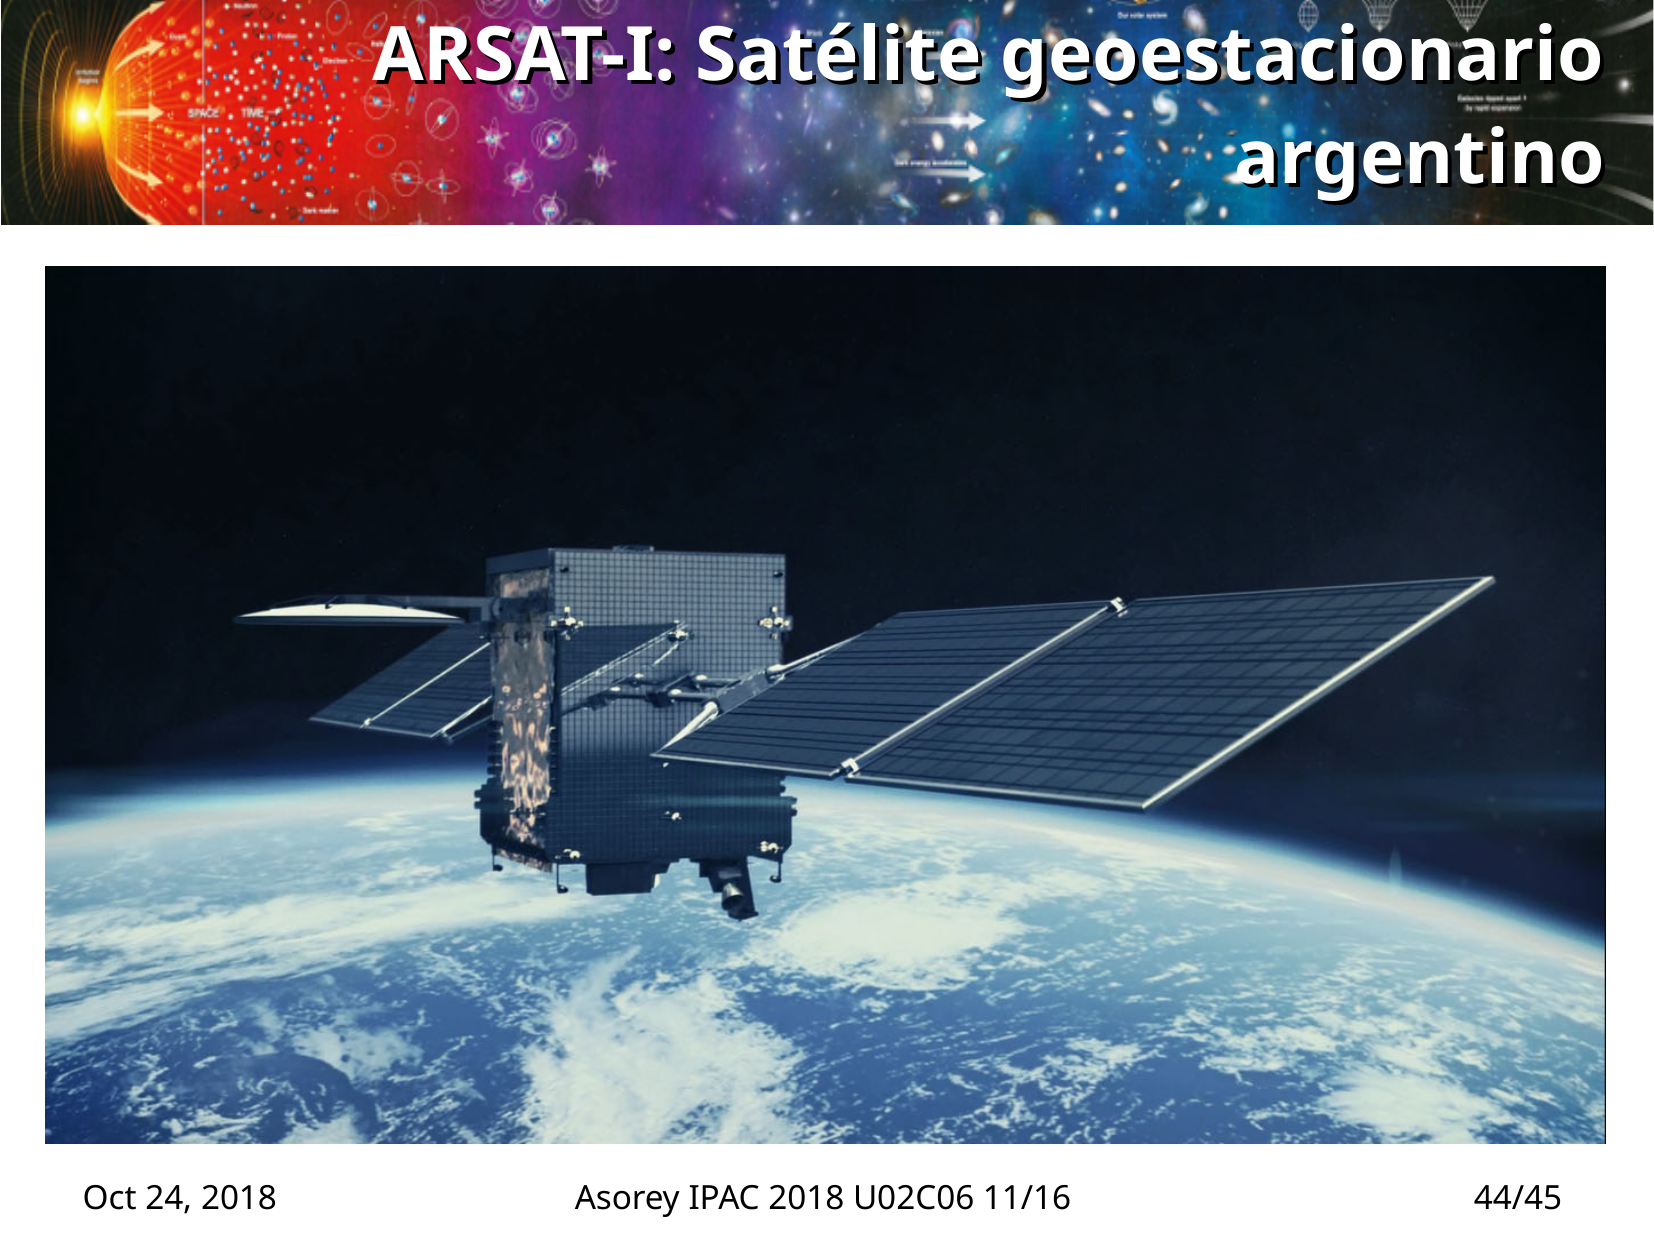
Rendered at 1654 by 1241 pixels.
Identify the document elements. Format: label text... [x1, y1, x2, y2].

picture [45, 266, 1606, 1144]
title ARSAT-I: Satélite geoestacionario argentino [45, 15, 1606, 191]
picture [1, 0, 1654, 225]
